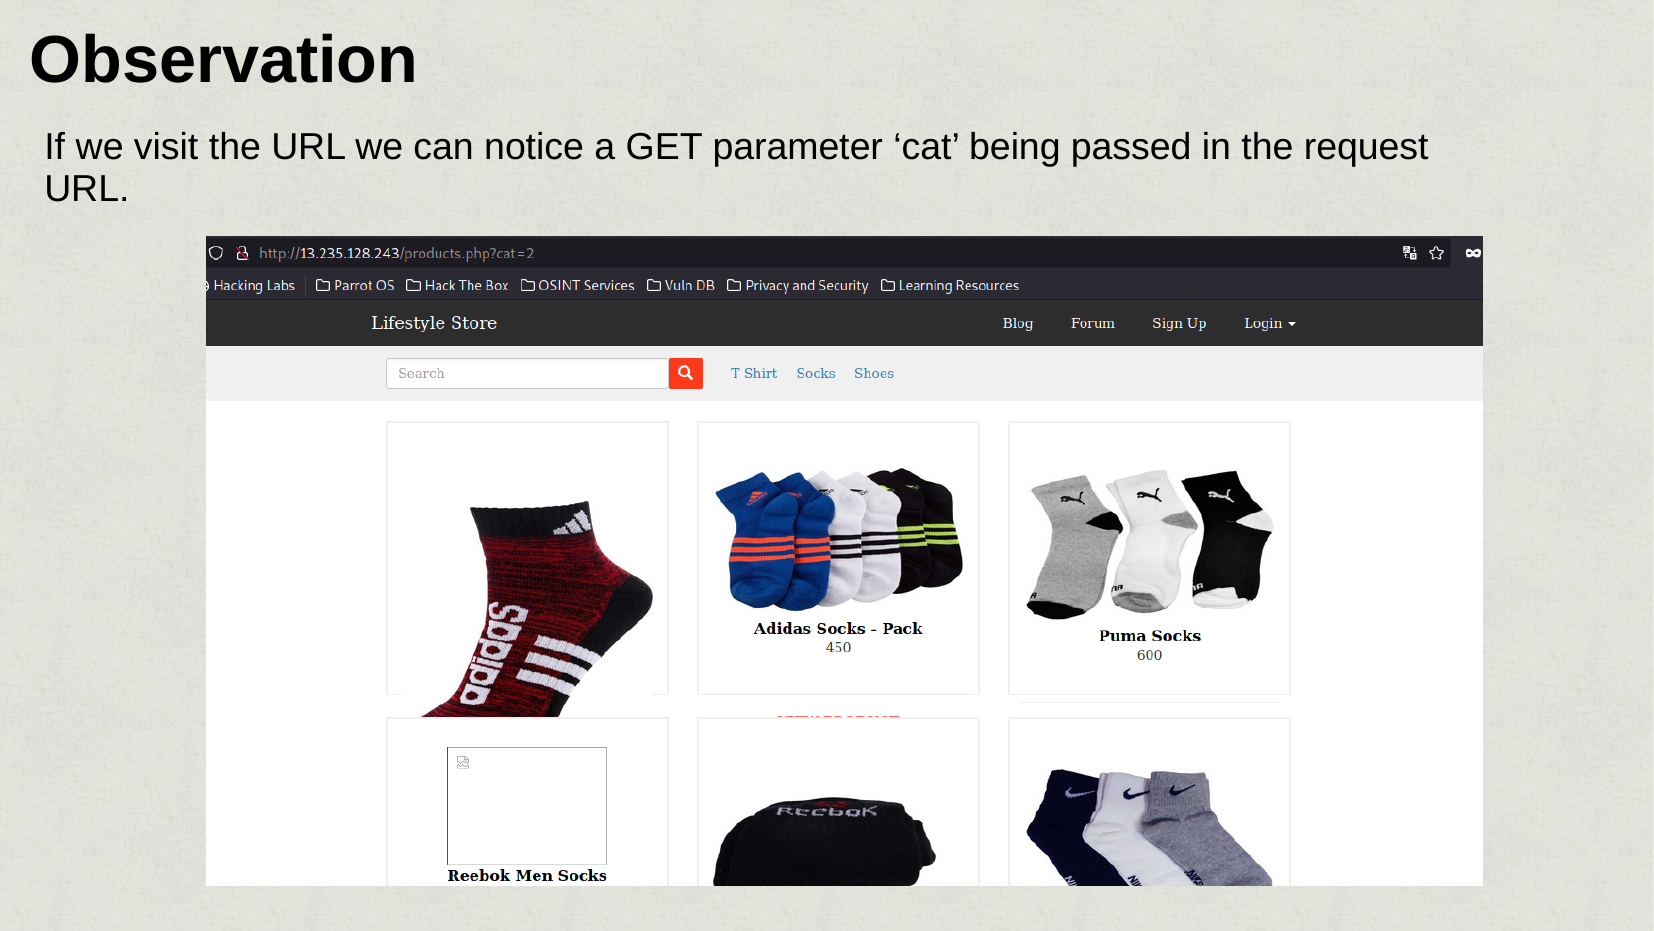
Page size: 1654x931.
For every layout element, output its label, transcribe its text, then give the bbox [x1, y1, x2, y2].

picture [0, 0, 1654, 931]
text_box If we visit the URL we can notice a GET parameter ‘cat’ being passed in the request URL. [29, 118, 1506, 217]
title Observation [29, 0, 1518, 119]
